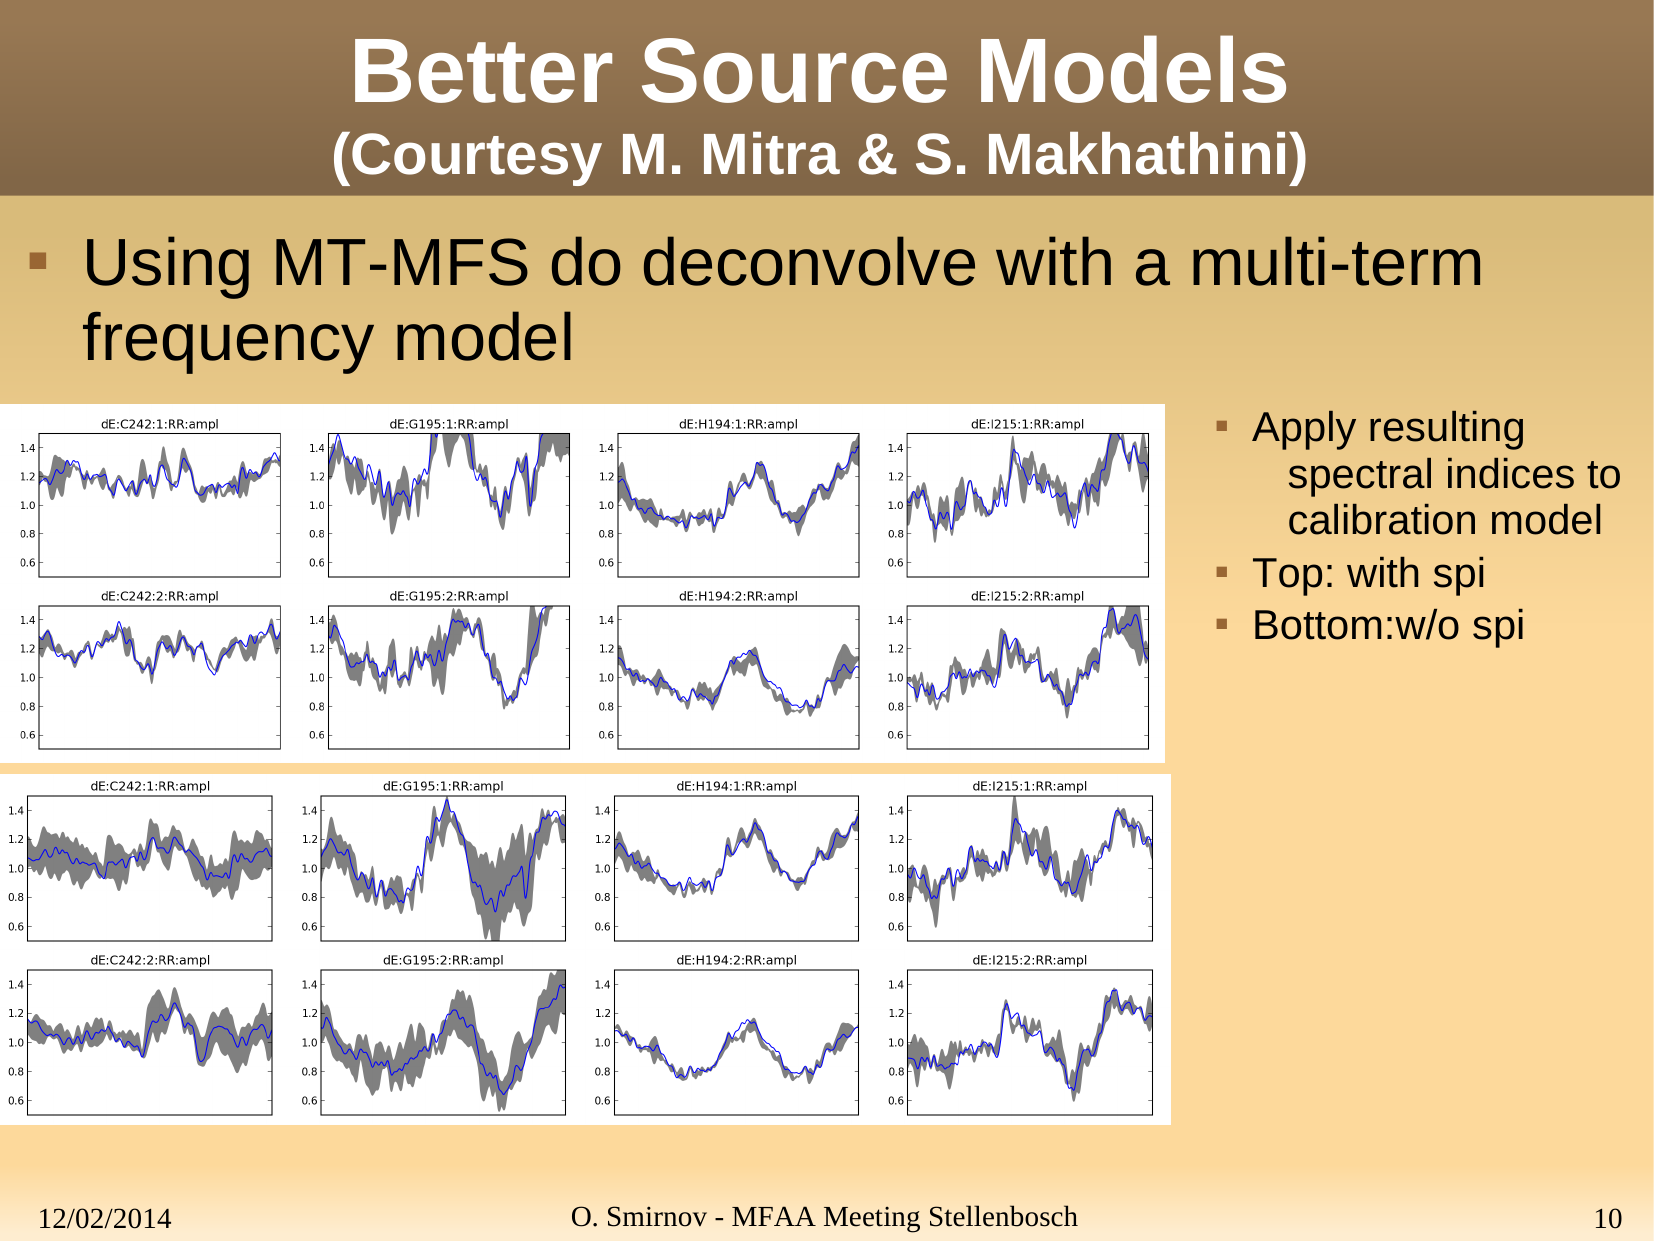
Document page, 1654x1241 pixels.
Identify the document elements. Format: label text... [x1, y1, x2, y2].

list Using MT-MFS do deconvolve with a multi-term frequency model Apply resulting spectral indices to calibration model Top: with spi Bottom:w/o spi [11, 225, 1654, 1126]
picture [0, 0, 1654, 1241]
title Better Source Models (Courtesy M. Mitra & S. Makhathini) [76, 0, 1565, 208]
